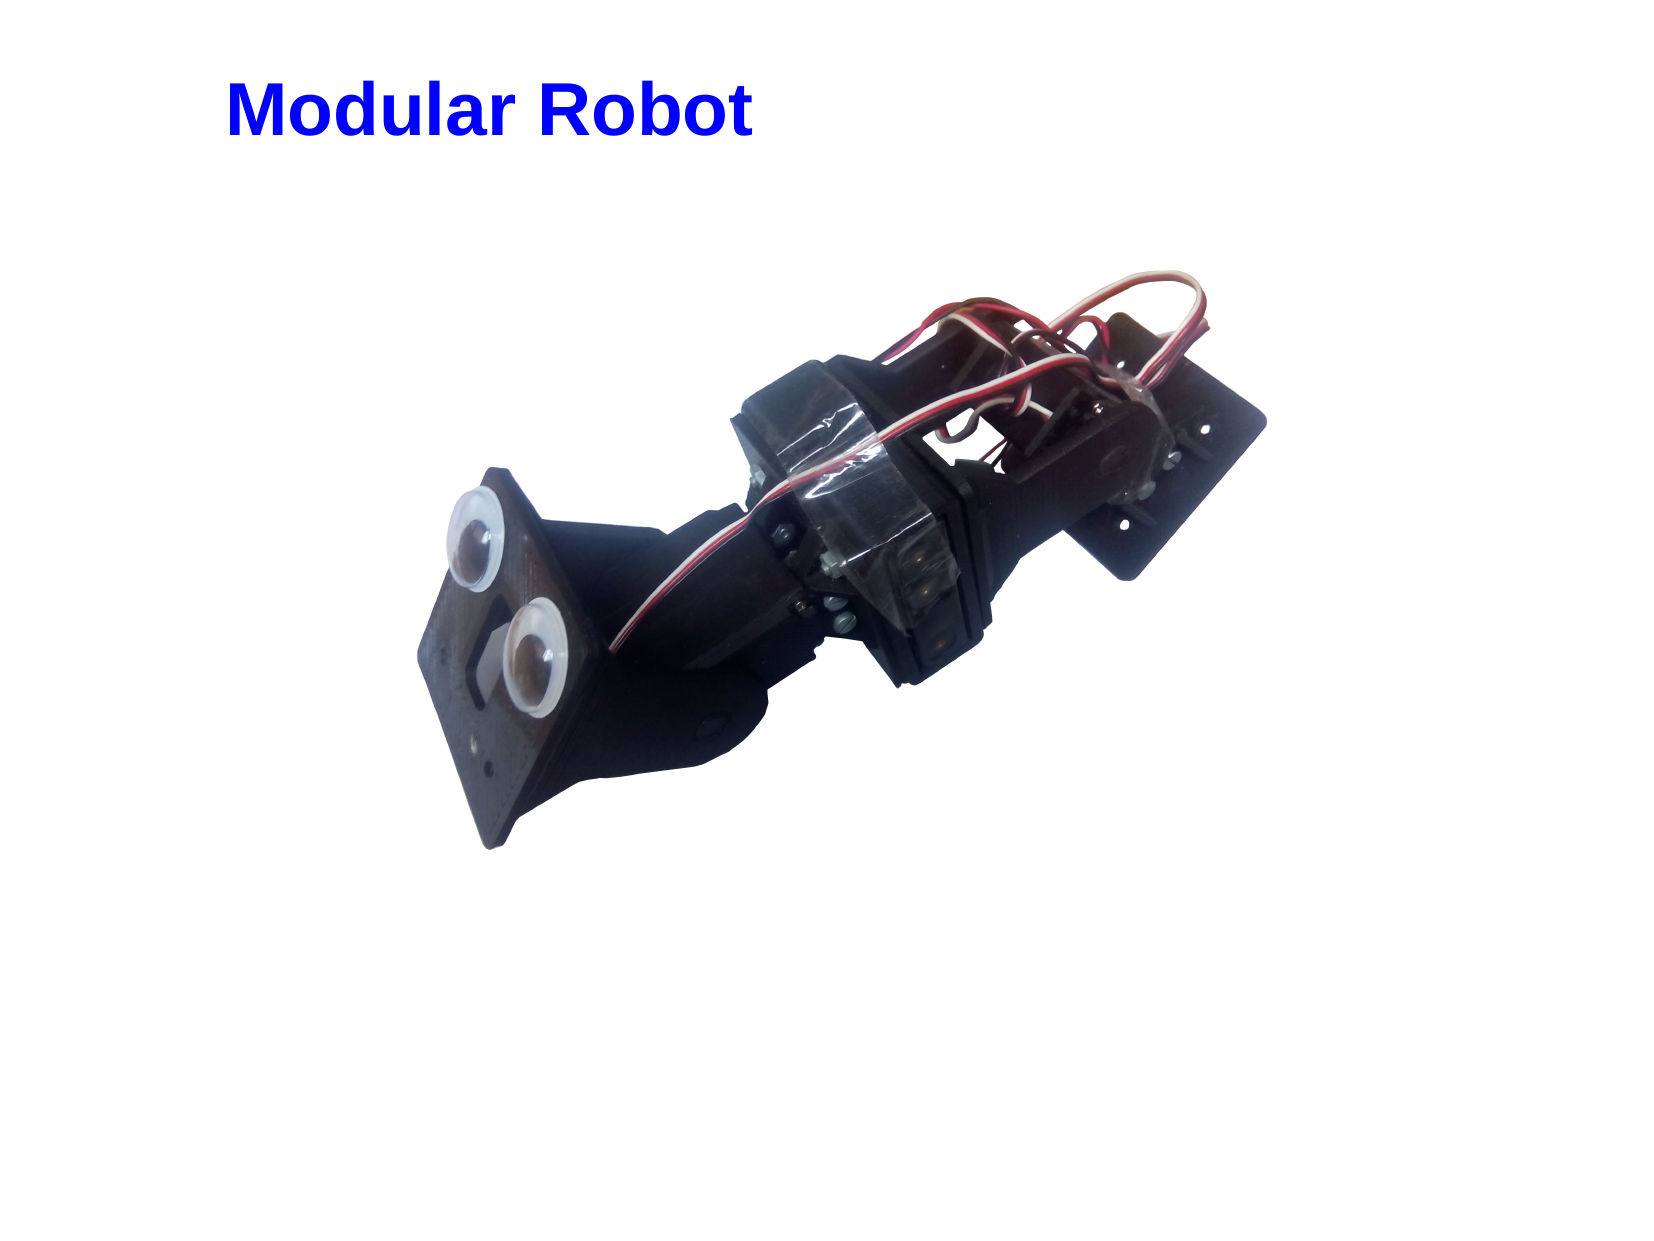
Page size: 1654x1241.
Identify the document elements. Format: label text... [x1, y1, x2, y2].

picture [401, 254, 1276, 856]
text_box Modular Robot [75, 60, 905, 159]
